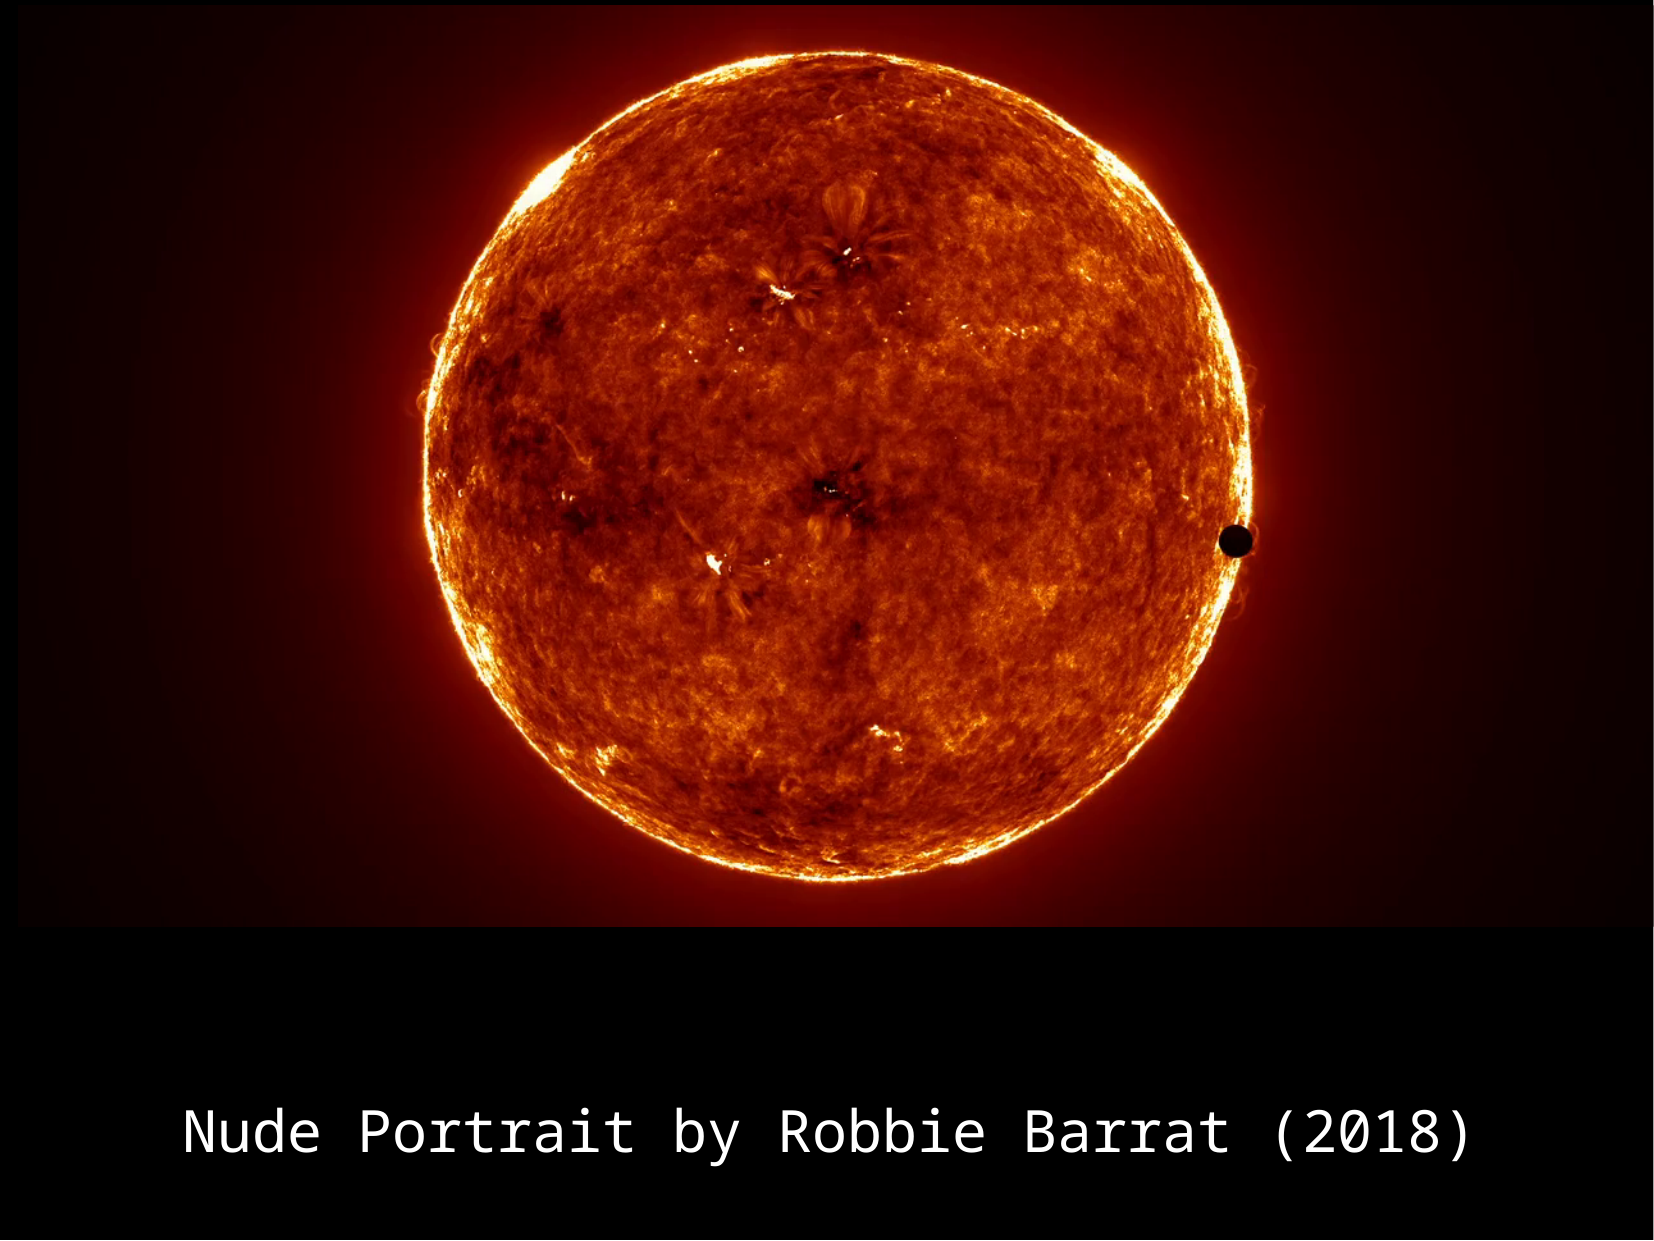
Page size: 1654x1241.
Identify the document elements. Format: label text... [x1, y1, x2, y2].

title Nude Portrait by Robbie Barrat (2018) [118, 1031, 1542, 1229]
text_box [17, 4, 1654, 928]
